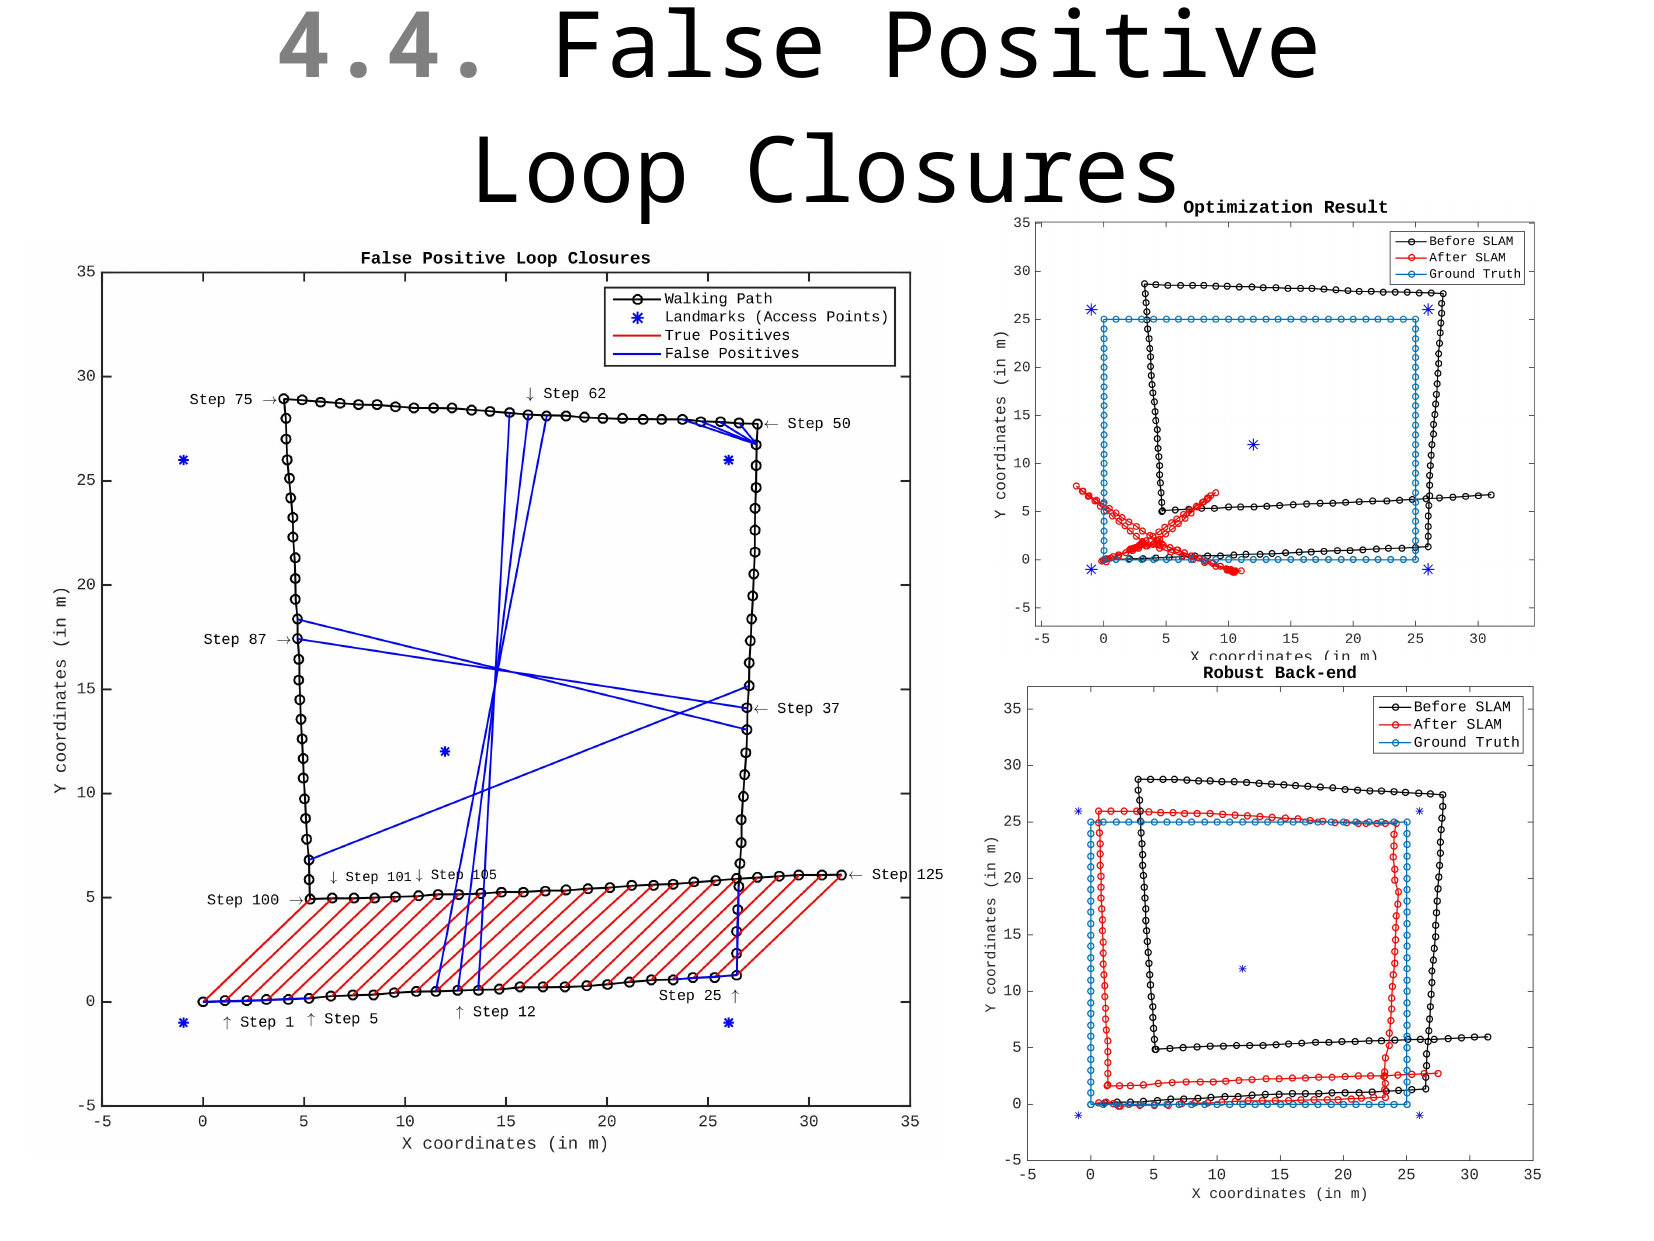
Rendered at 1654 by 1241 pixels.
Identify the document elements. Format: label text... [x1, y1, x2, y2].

picture [975, 209, 1546, 1213]
title 4.4. False Positive Loop Closures [82, 0, 1571, 209]
picture [30, 240, 946, 1156]
